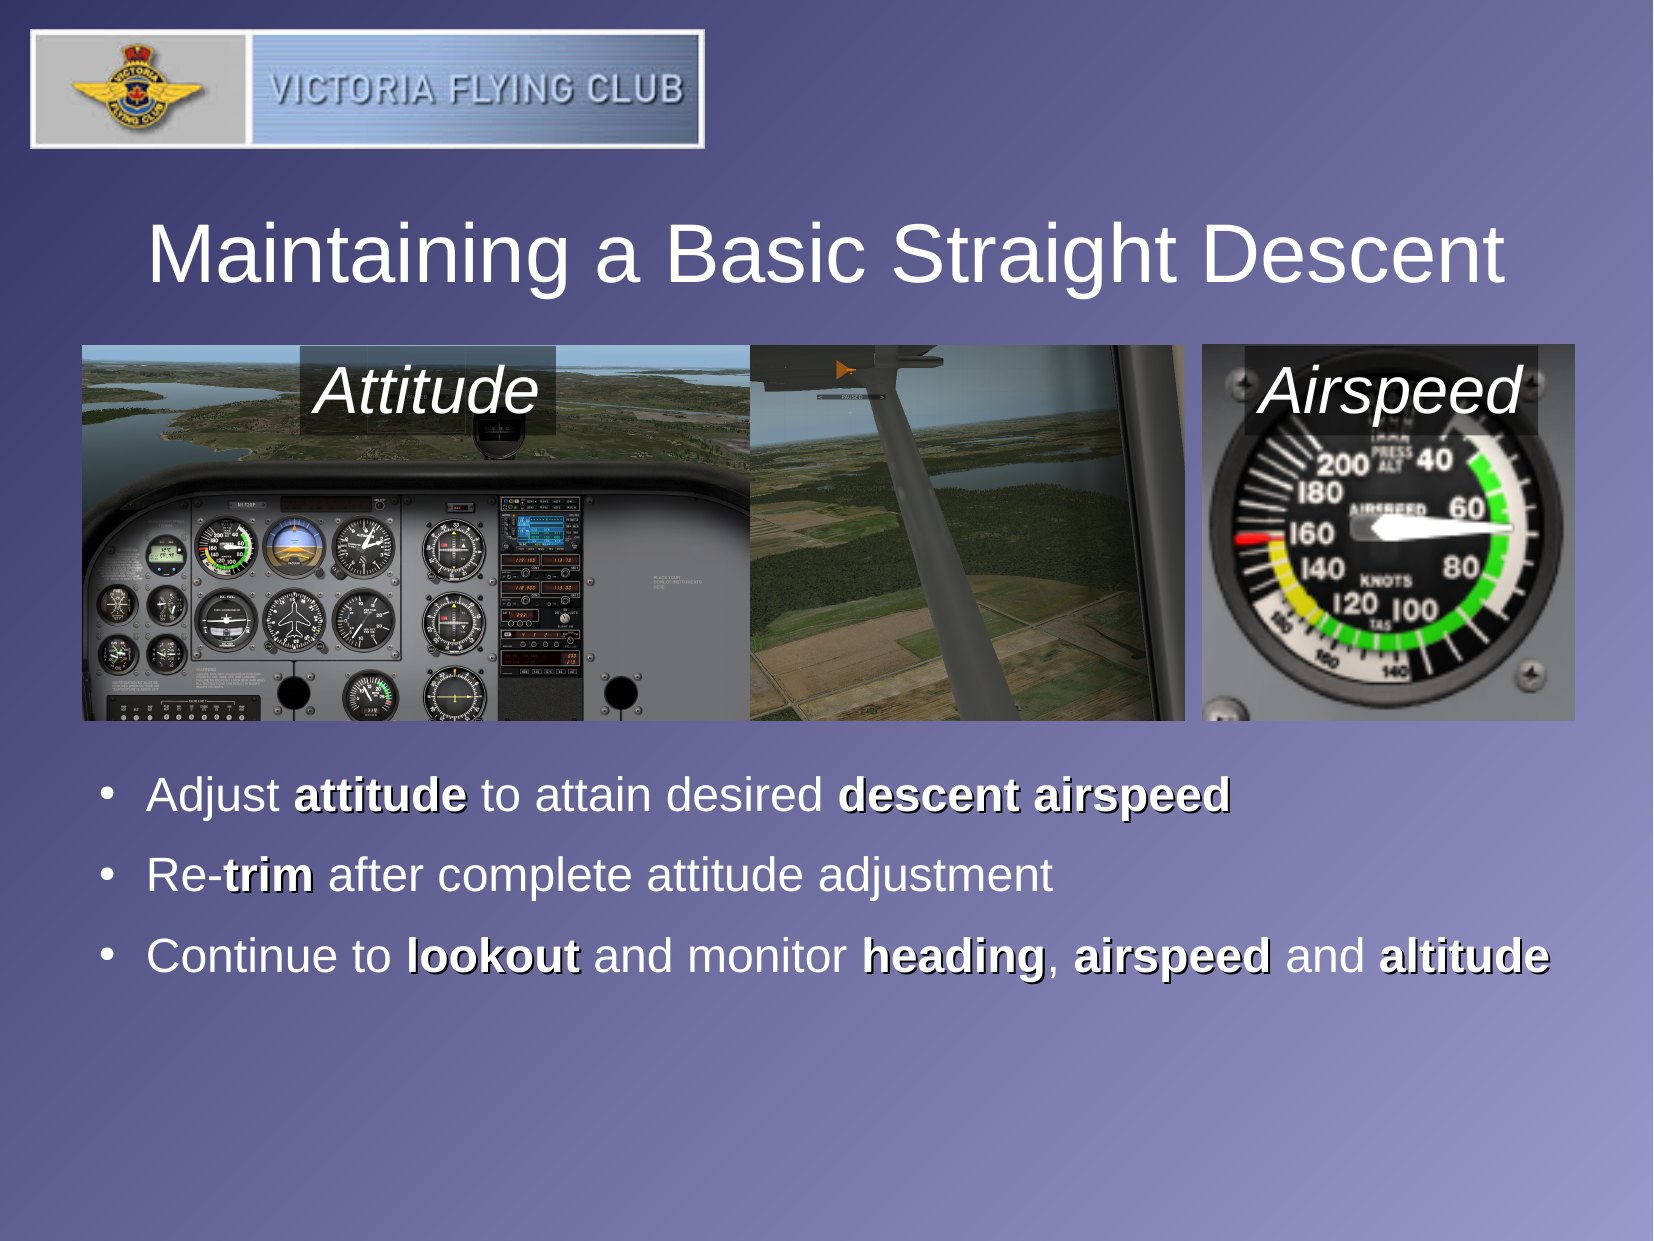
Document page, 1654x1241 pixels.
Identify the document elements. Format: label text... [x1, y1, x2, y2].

text_box Airspeed [1244, 345, 1539, 436]
text_box Attitude [299, 345, 556, 436]
picture [1202, 344, 1575, 721]
list Adjust attitude to attain desired descent airspeed Re-trim after complete attitude adjustment Continue to lookout and monitor heading, airspeed and altitude [82, 767, 1571, 1008]
picture [30, 29, 705, 149]
title Maintaining a Basic Straight Descent [82, 150, 1571, 358]
picture [82, 345, 1185, 721]
